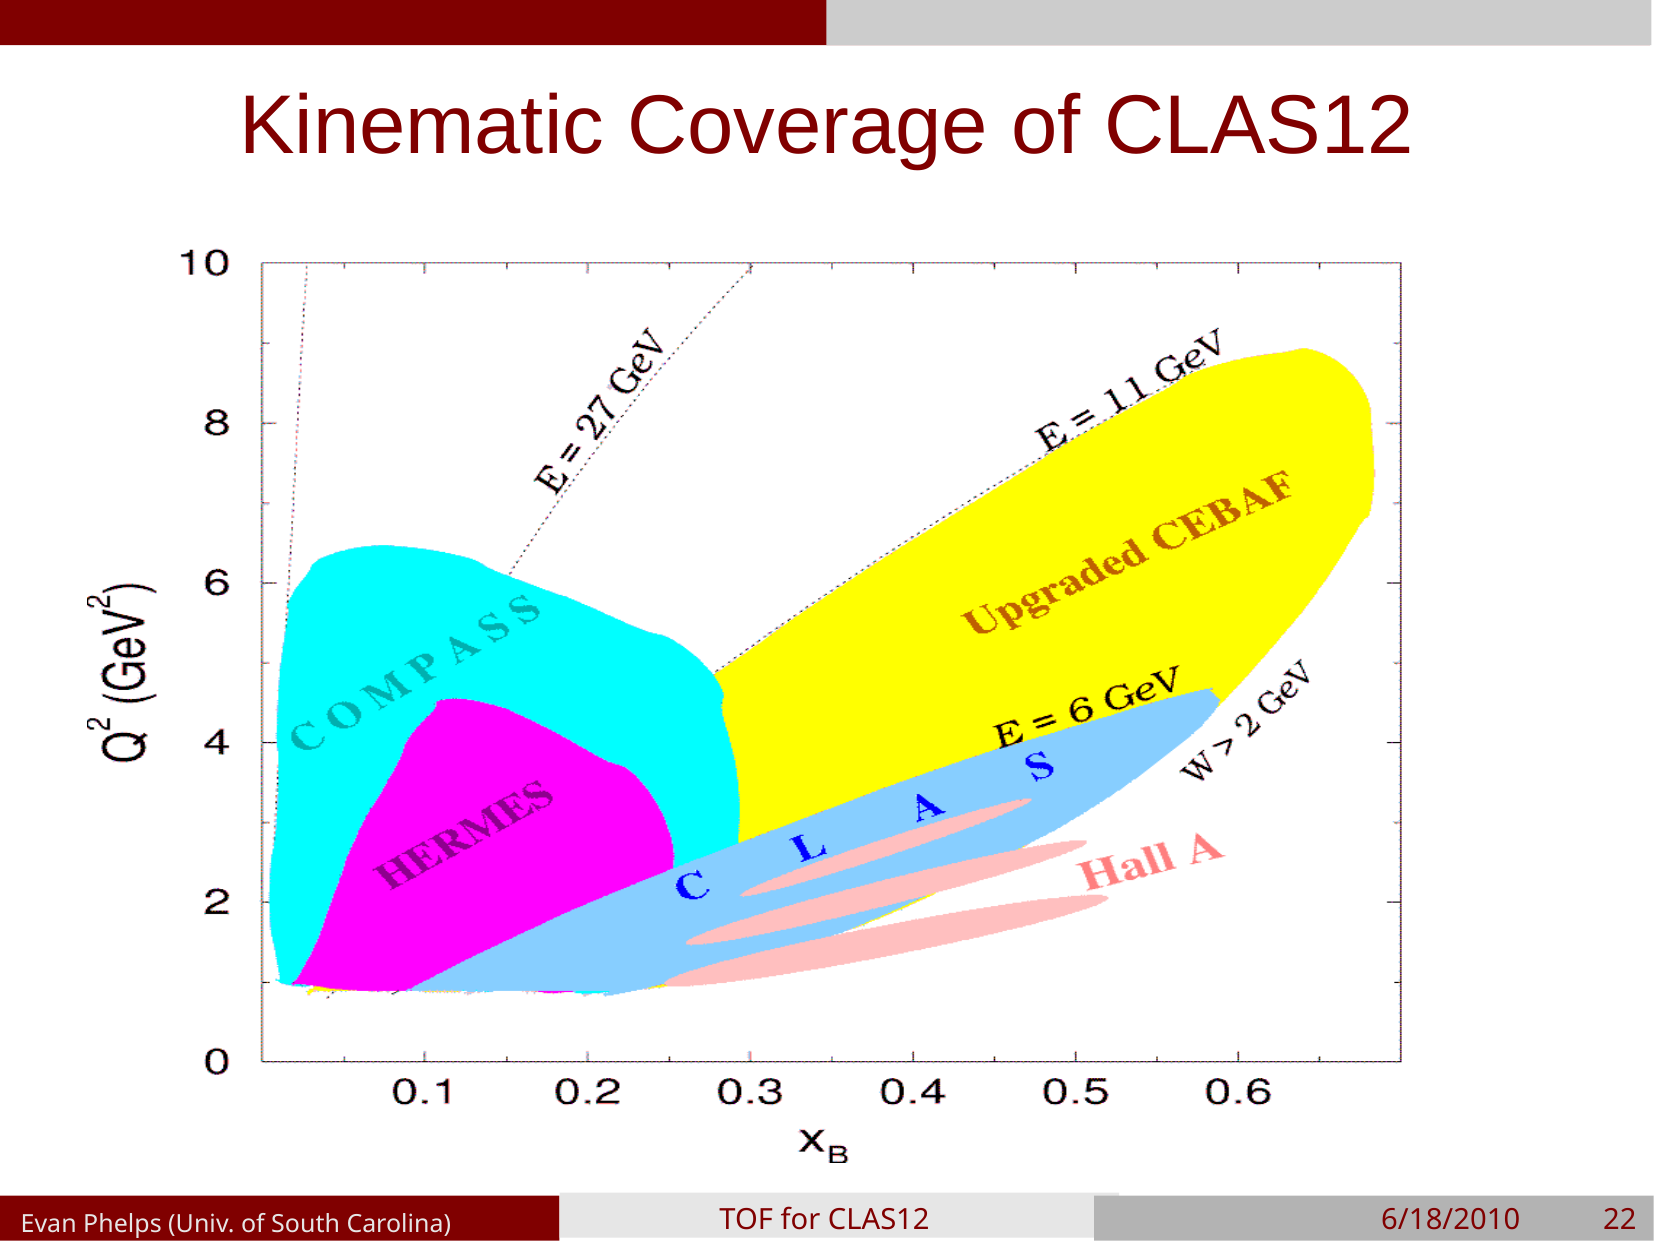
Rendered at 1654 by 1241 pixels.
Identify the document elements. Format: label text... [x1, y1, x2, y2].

picture [87, 191, 1573, 1163]
title Kinematic Coverage of CLAS12 [82, 62, 1571, 187]
